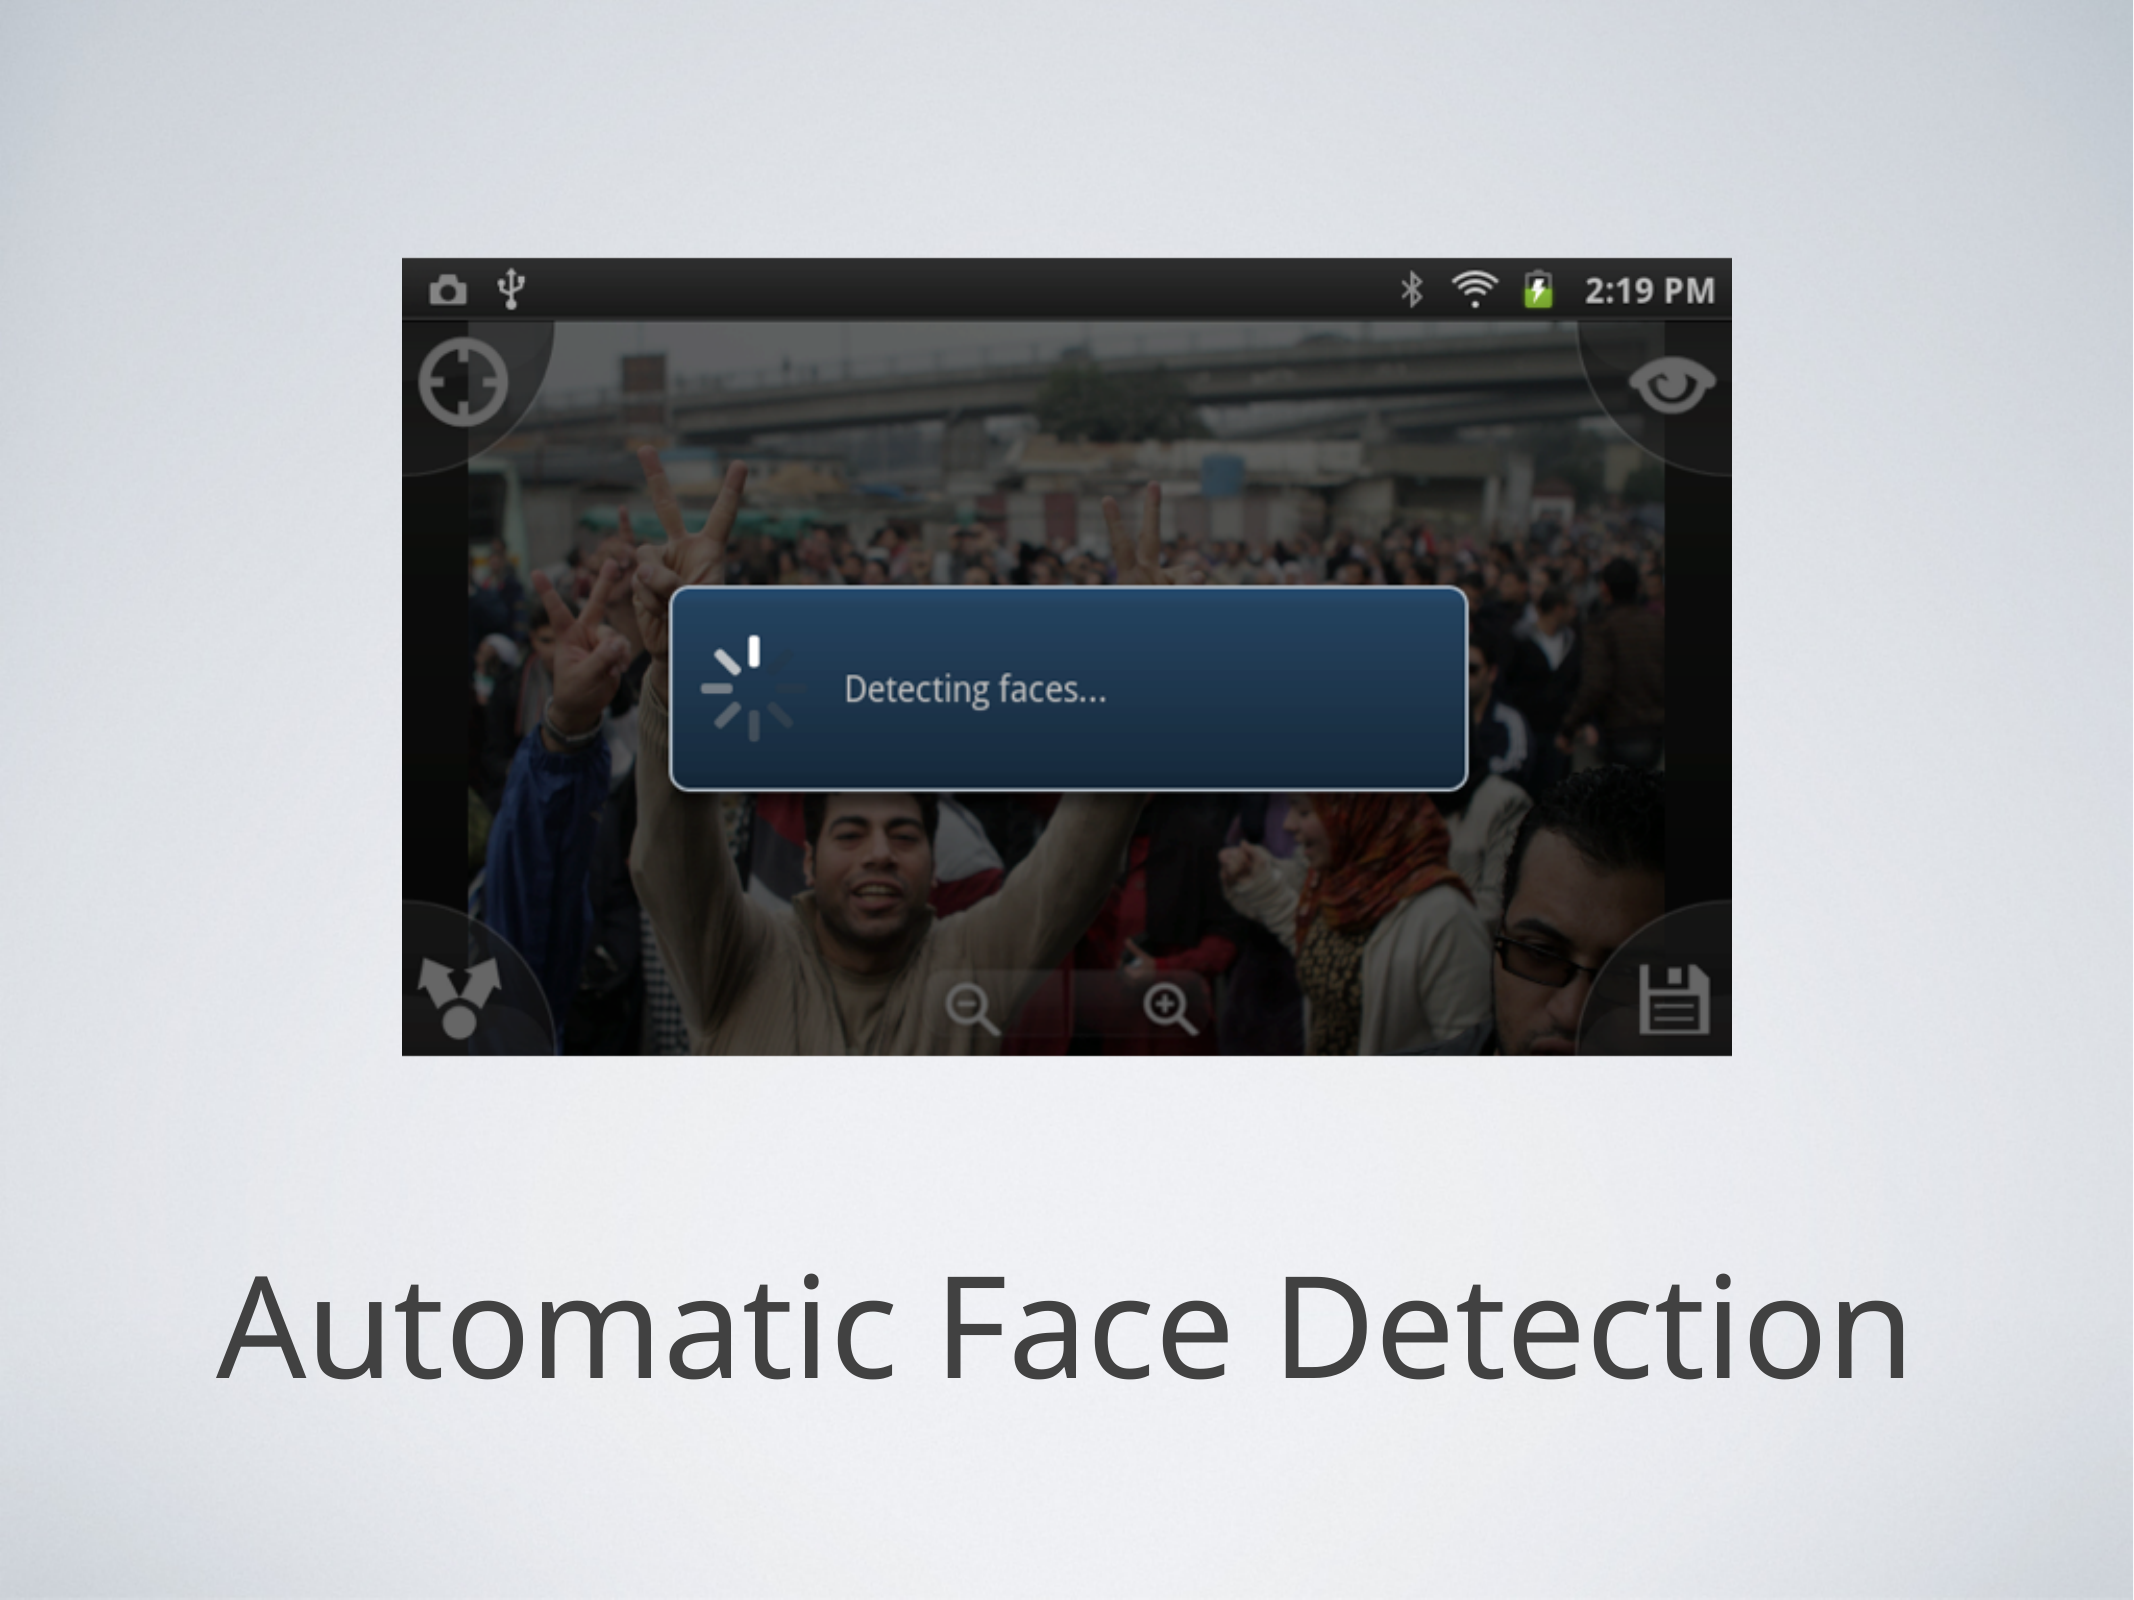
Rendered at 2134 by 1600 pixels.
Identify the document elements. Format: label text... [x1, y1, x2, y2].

picture [0, 0, 2134, 1600]
title Automatic Face Detection [58, 1216, 2075, 1428]
